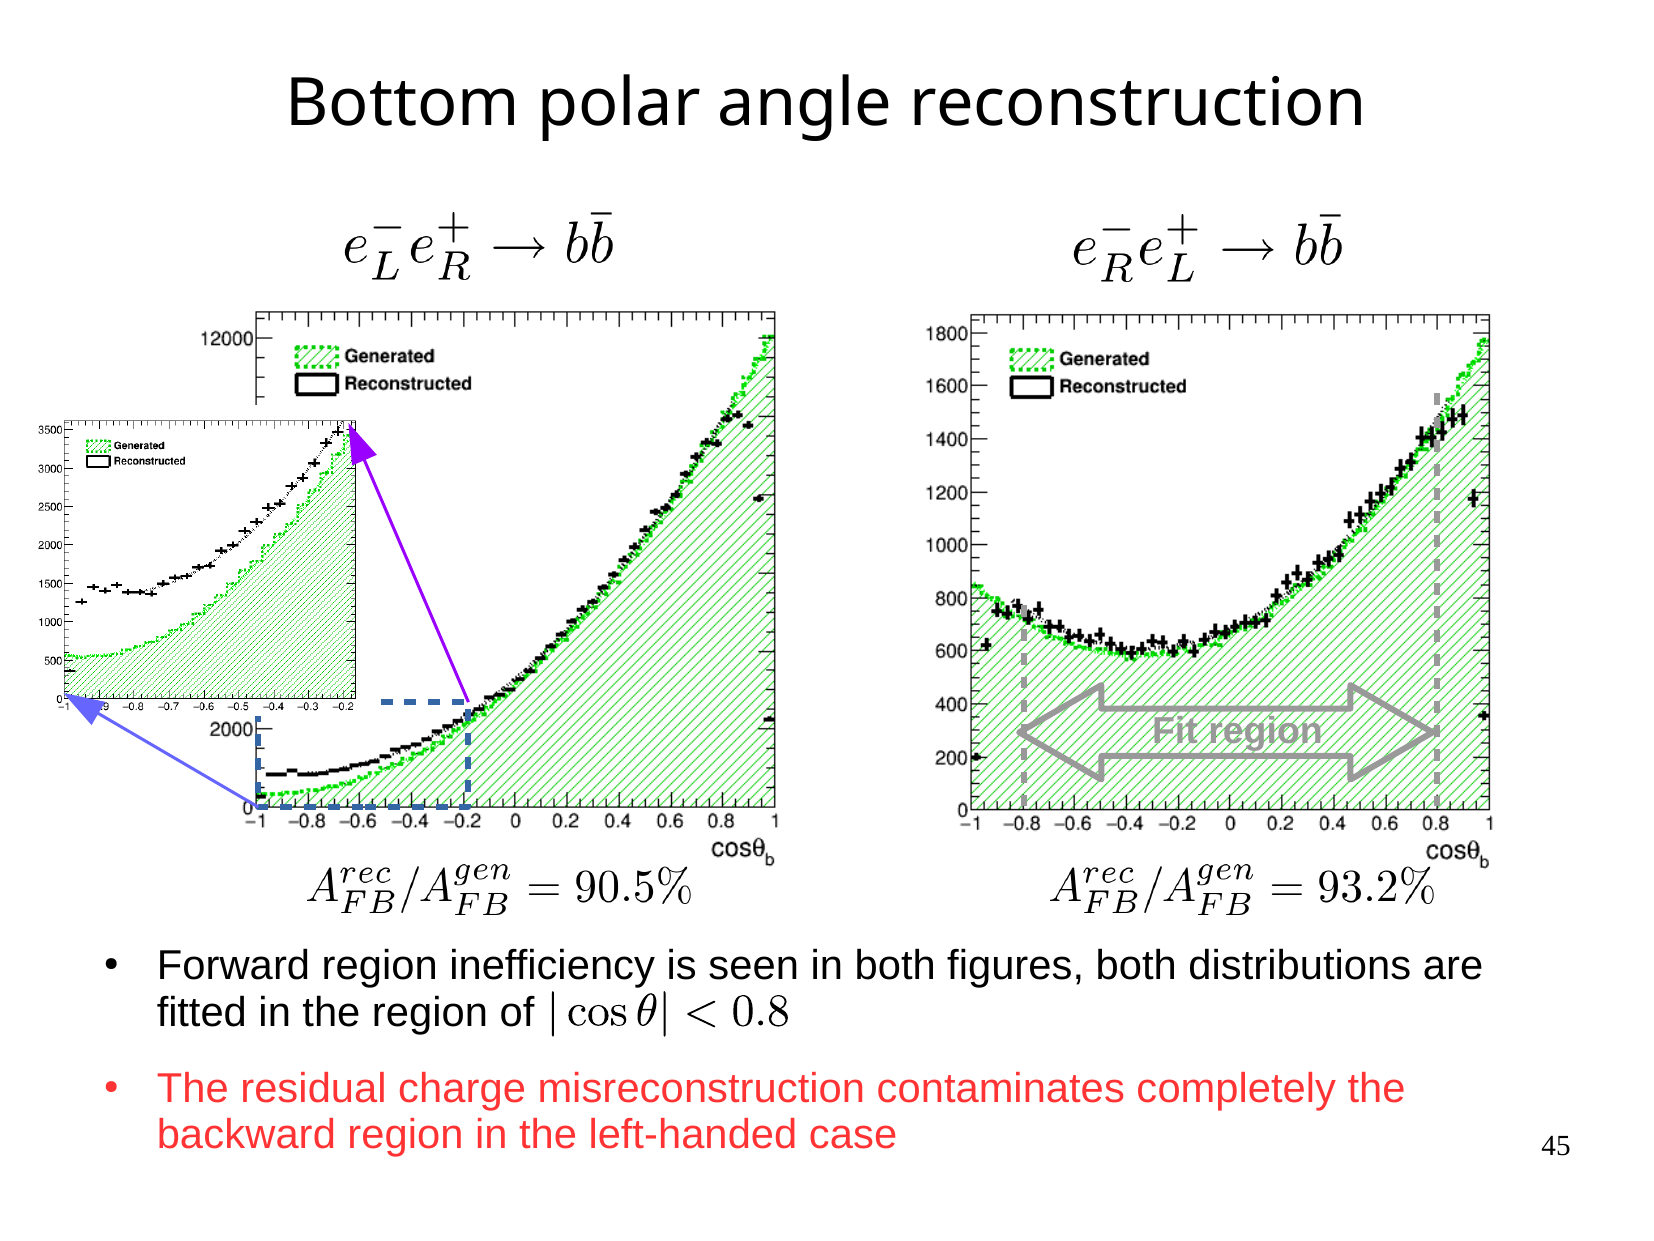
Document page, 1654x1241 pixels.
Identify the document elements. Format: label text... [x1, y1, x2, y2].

picture [916, 288, 1519, 915]
list Forward region inefficiency is seen in both figures, both distributions are fitted in the region of The residual charge misreconstruction contaminates completely the backward region in the left-handed case [86, 941, 1579, 1211]
text_box Fit region [1137, 702, 1362, 773]
picture [1073, 214, 1342, 282]
picture [33, 285, 804, 915]
text_box [546, 991, 790, 1037]
title Bottom polar angle reconstruction [82, 49, 1571, 151]
picture [344, 212, 613, 281]
text_box Fit region [1137, 759, 1362, 801]
